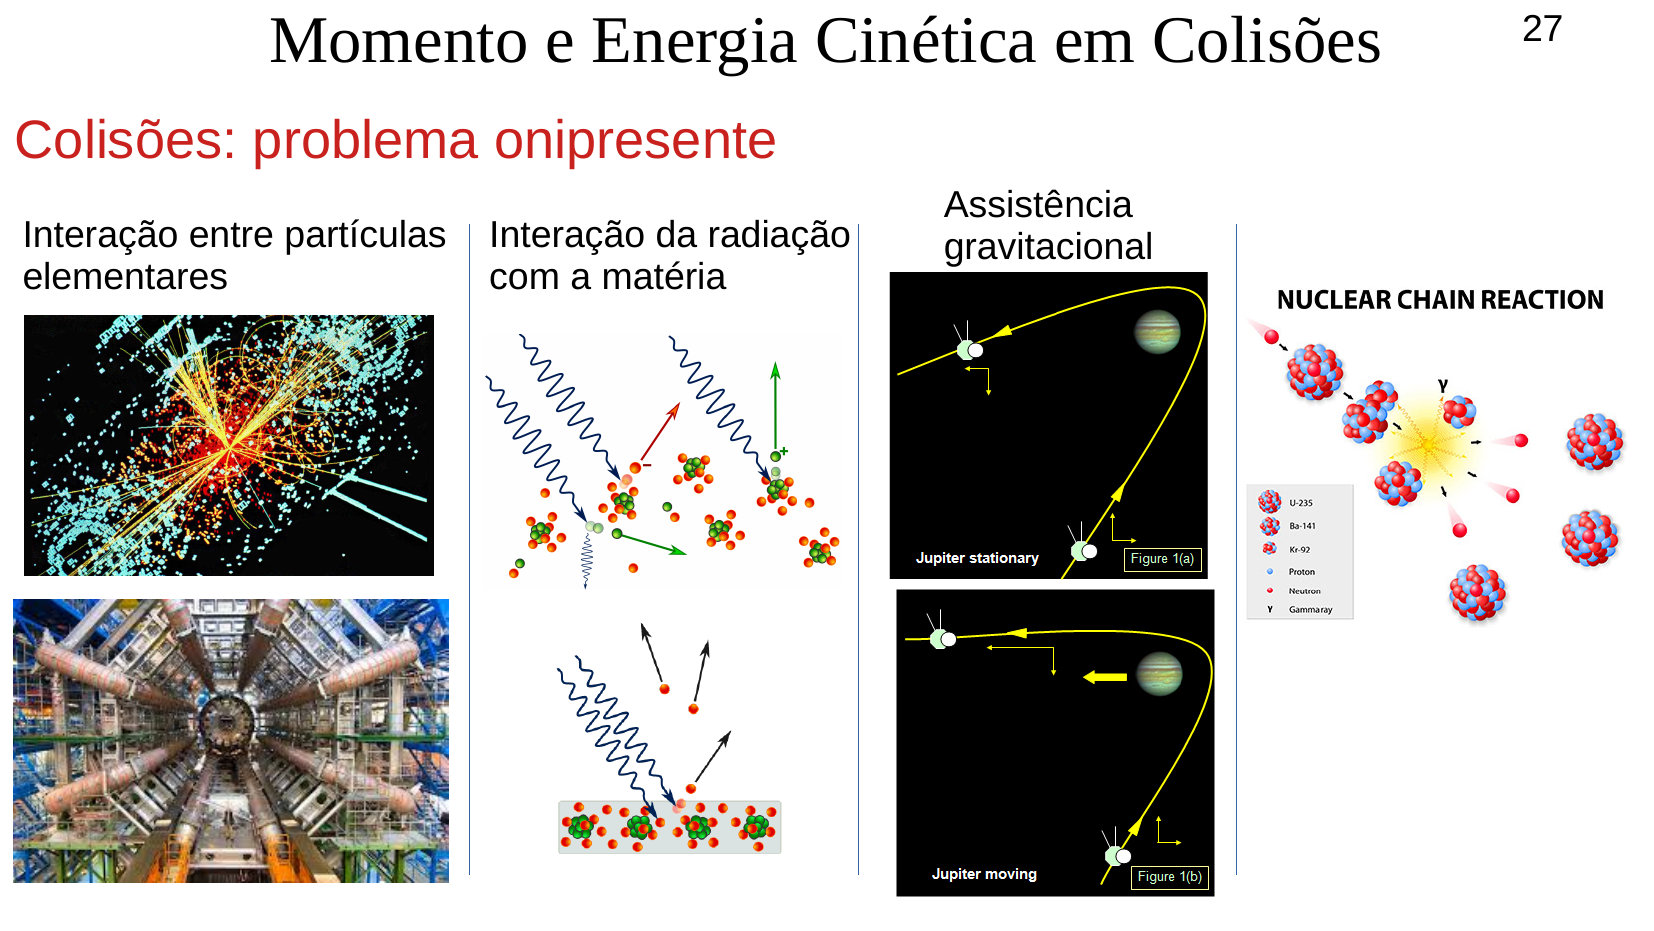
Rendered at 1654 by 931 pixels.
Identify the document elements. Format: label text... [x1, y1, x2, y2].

picture [24, 315, 434, 576]
text_box Interação entre partículas elementares [7, 205, 462, 305]
picture [884, 265, 1222, 904]
picture [482, 334, 841, 590]
text_box Momento e Energia Cinética em Colisões [254, 0, 1400, 99]
text_box Colisões: problema onipresente [0, 102, 1654, 178]
picture [13, 599, 449, 883]
picture [1242, 287, 1633, 628]
text_box Assistência gravitacional [929, 176, 1169, 276]
picture [536, 602, 801, 867]
text_box <number> [1507, 0, 1654, 71]
text_box Interação da radiação com a matéria [474, 205, 866, 305]
